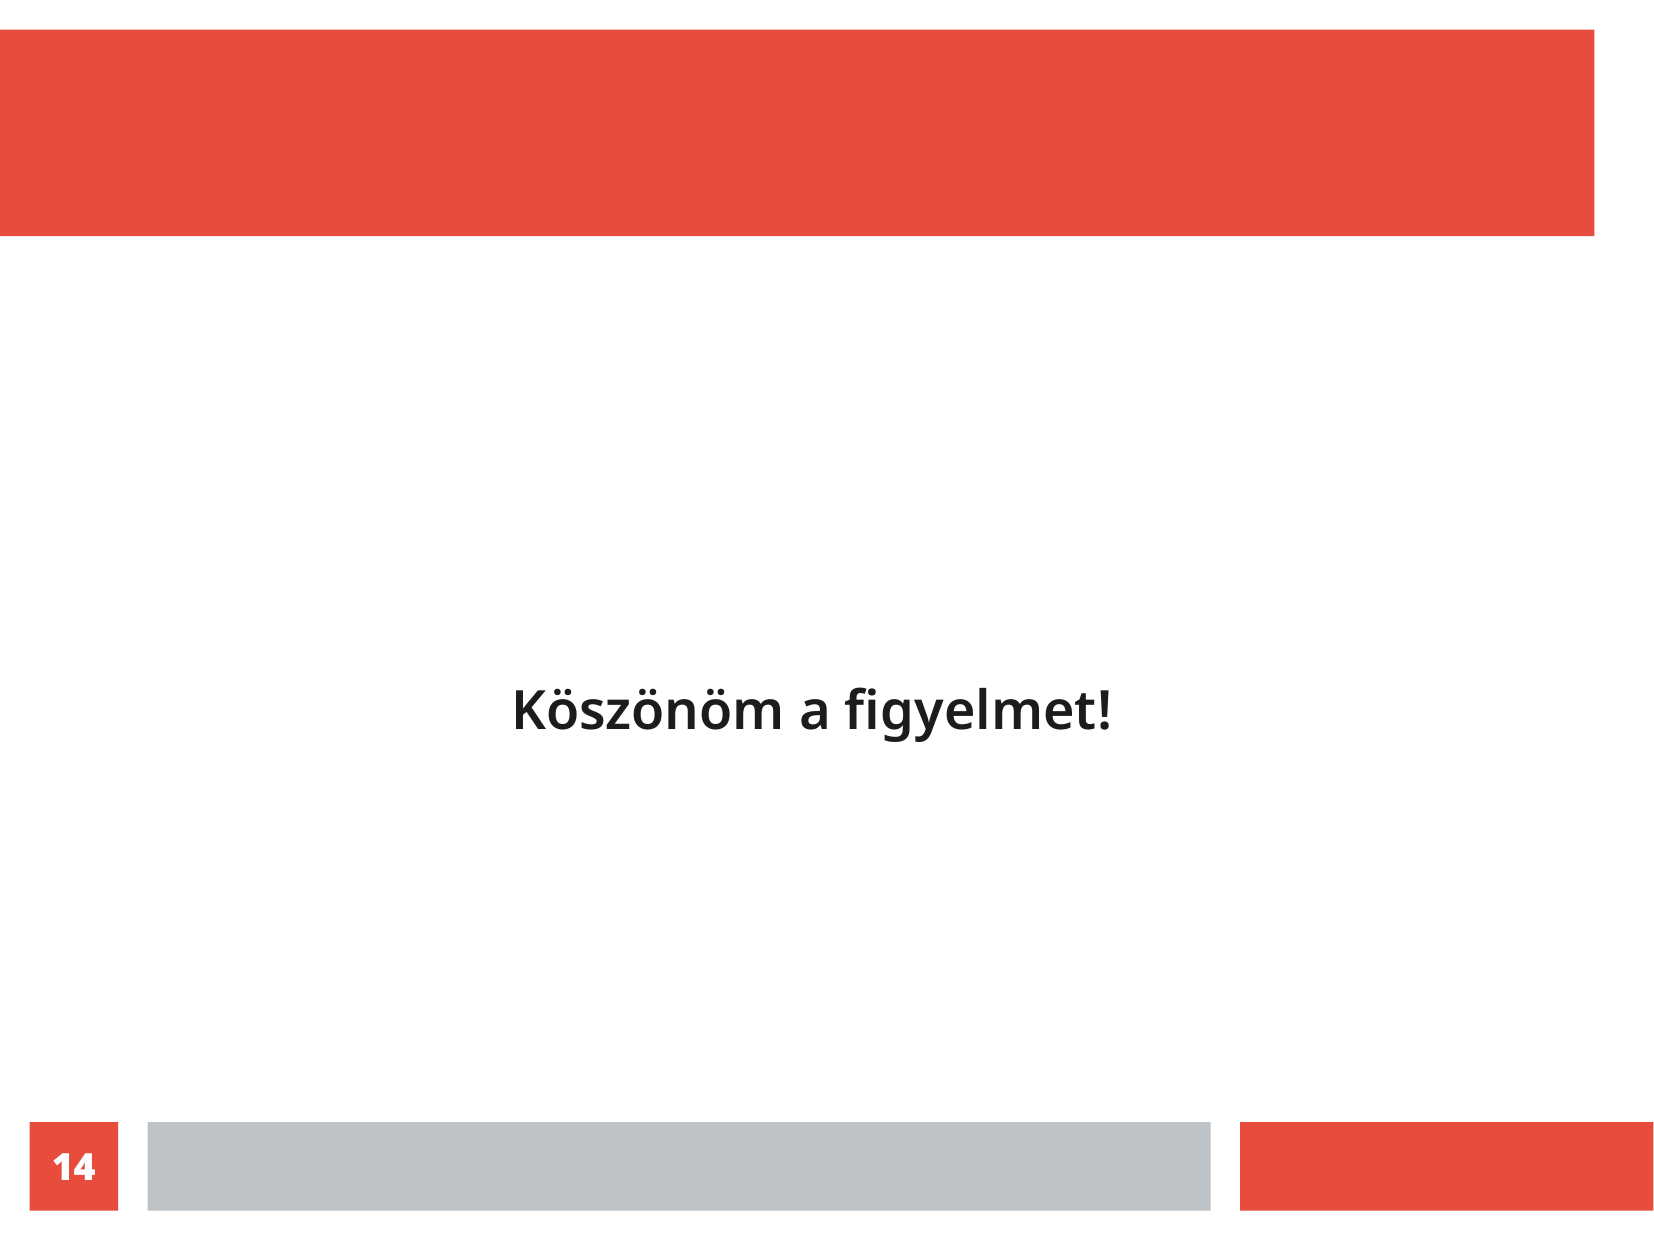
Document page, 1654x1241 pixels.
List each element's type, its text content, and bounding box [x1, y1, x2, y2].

list Köszönöm a figyelmet! [59, 324, 1565, 1093]
